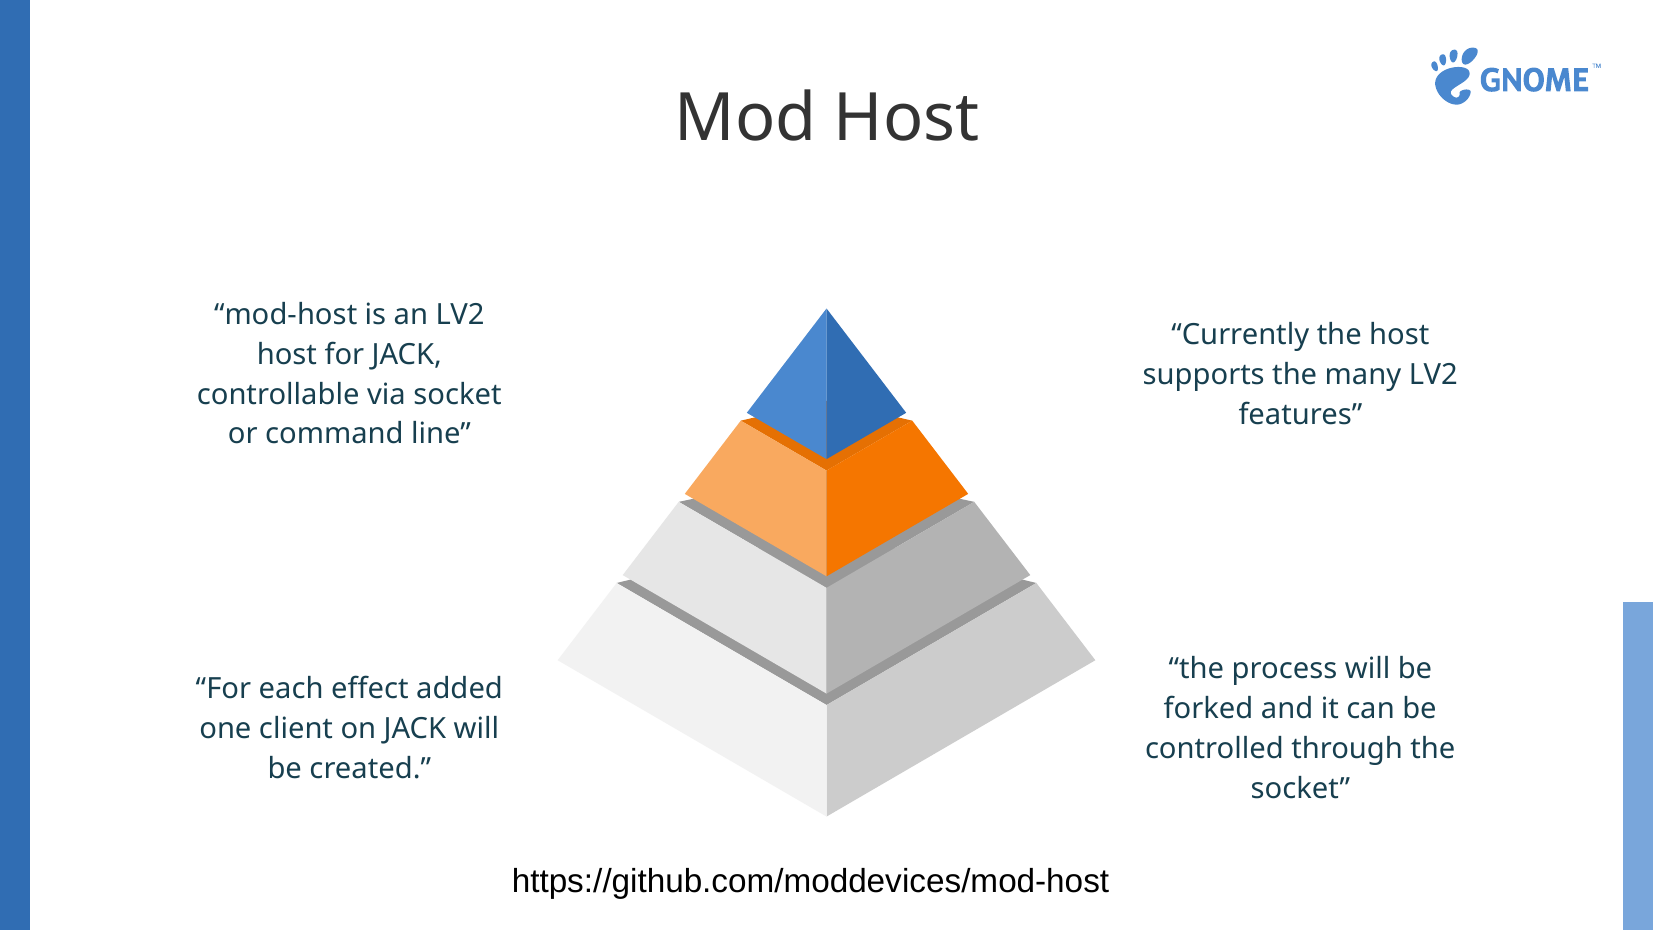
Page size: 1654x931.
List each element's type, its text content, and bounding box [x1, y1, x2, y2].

text_box https://github.com/moddevices/mod-host [497, 854, 1126, 907]
text_box “For each effect added one client on JACK will be created.” [190, 599, 509, 855]
text_box “Currently the host supports the many LV2 features” [1141, 245, 1460, 501]
text_box [557, 308, 1096, 817]
text_box “the process will be forked and it can be controlled through the socket” [1141, 599, 1460, 855]
text_box “mod-host is an LV2 host for JACK, controllable via socket or command line” [190, 245, 509, 501]
title Mod Host [64, 37, 1591, 193]
